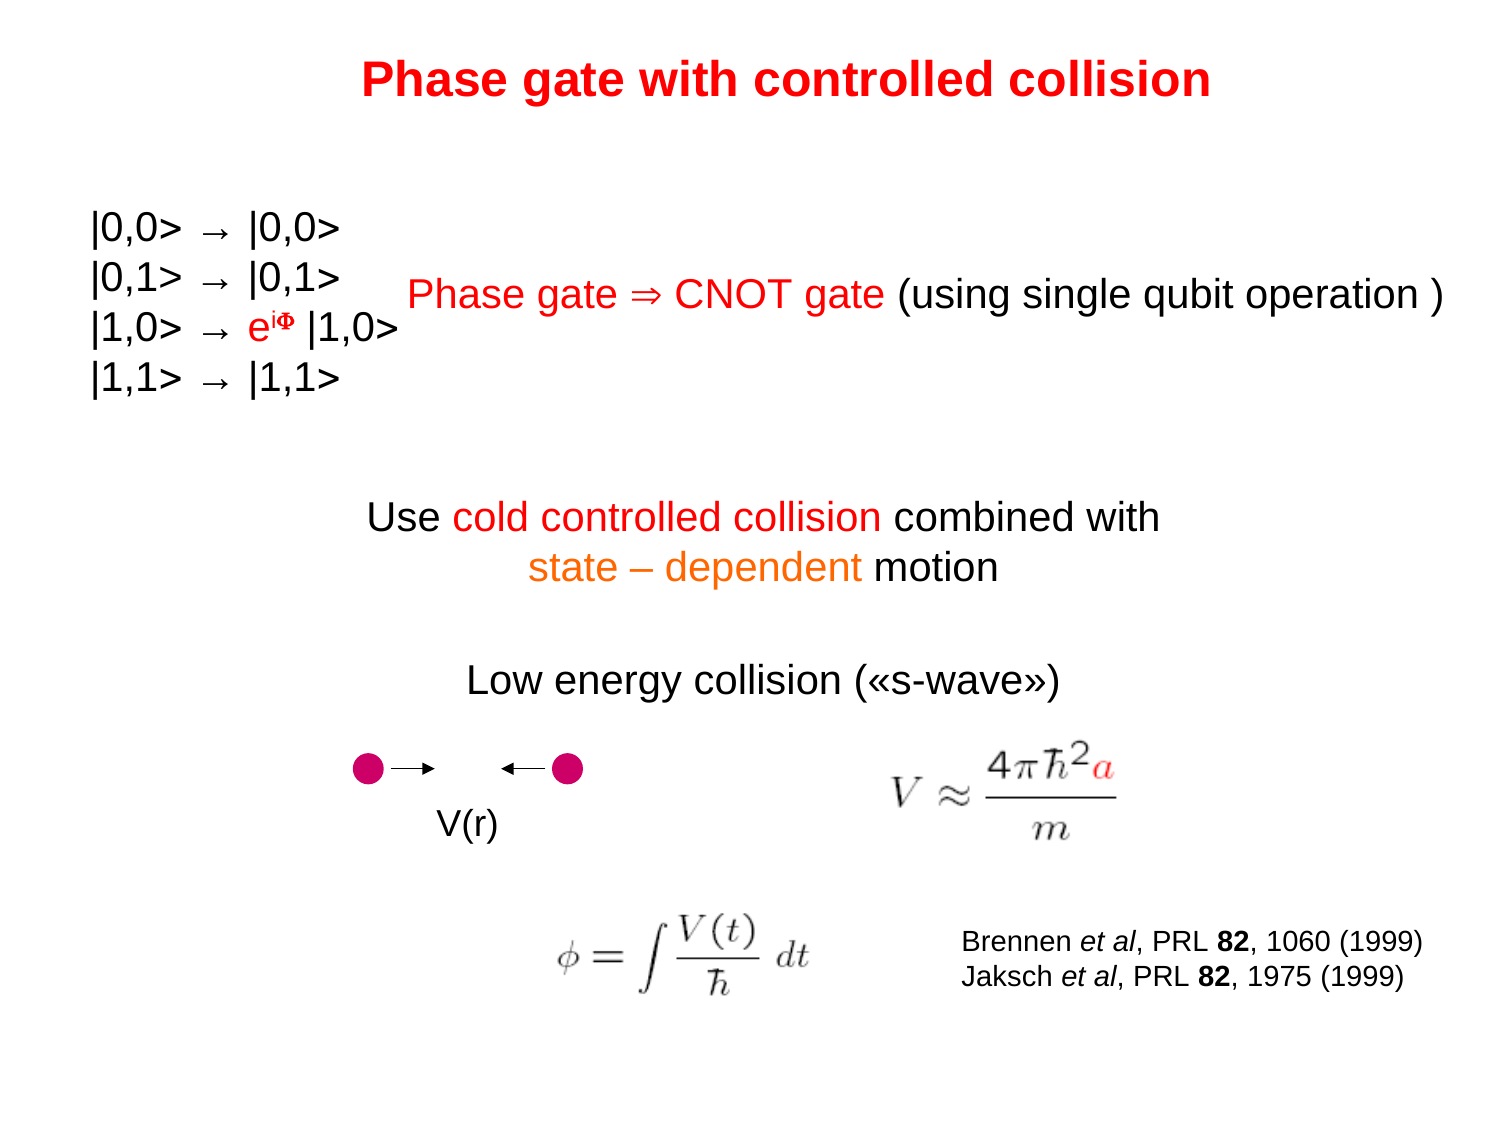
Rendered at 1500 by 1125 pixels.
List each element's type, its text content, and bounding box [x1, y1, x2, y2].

picture [525, 890, 852, 1024]
text_box V(r) [421, 791, 514, 852]
text_box Phase gate with controlled collision [346, 38, 1228, 114]
text_box Phase gate  CNOT gate (using single qubit operation ) [392, 259, 1461, 326]
text_box Low energy collision («s-wave») [451, 645, 1077, 711]
text_box Use cold controlled collision combined with state – dependent motion [351, 482, 1176, 598]
text_box [552, 753, 583, 784]
text_box [353, 753, 383, 784]
picture [848, 736, 1174, 869]
text_box Brennen et al, PRL 82, 1060 (1999) Jaksch et al, PRL 82, 1975 (1999) [946, 914, 1439, 1000]
text_box |0,0> → |0,0> |0,1> → |0,1> |1,0> → ei |1,0> |1,1> → |1,1> [75, 192, 415, 408]
